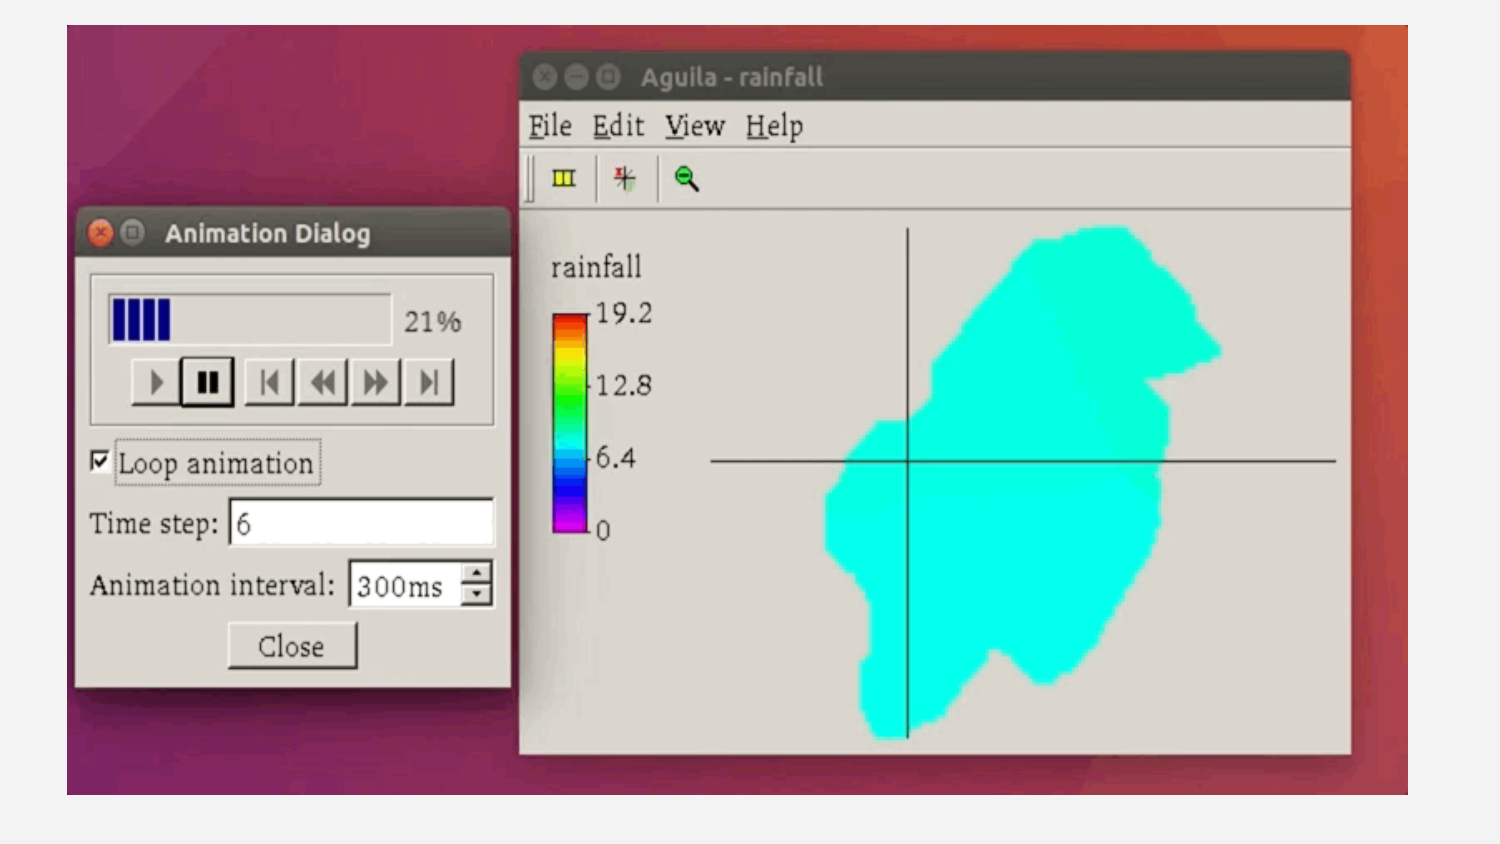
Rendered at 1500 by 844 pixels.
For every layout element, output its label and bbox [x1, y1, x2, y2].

picture [67, 25, 1408, 795]
